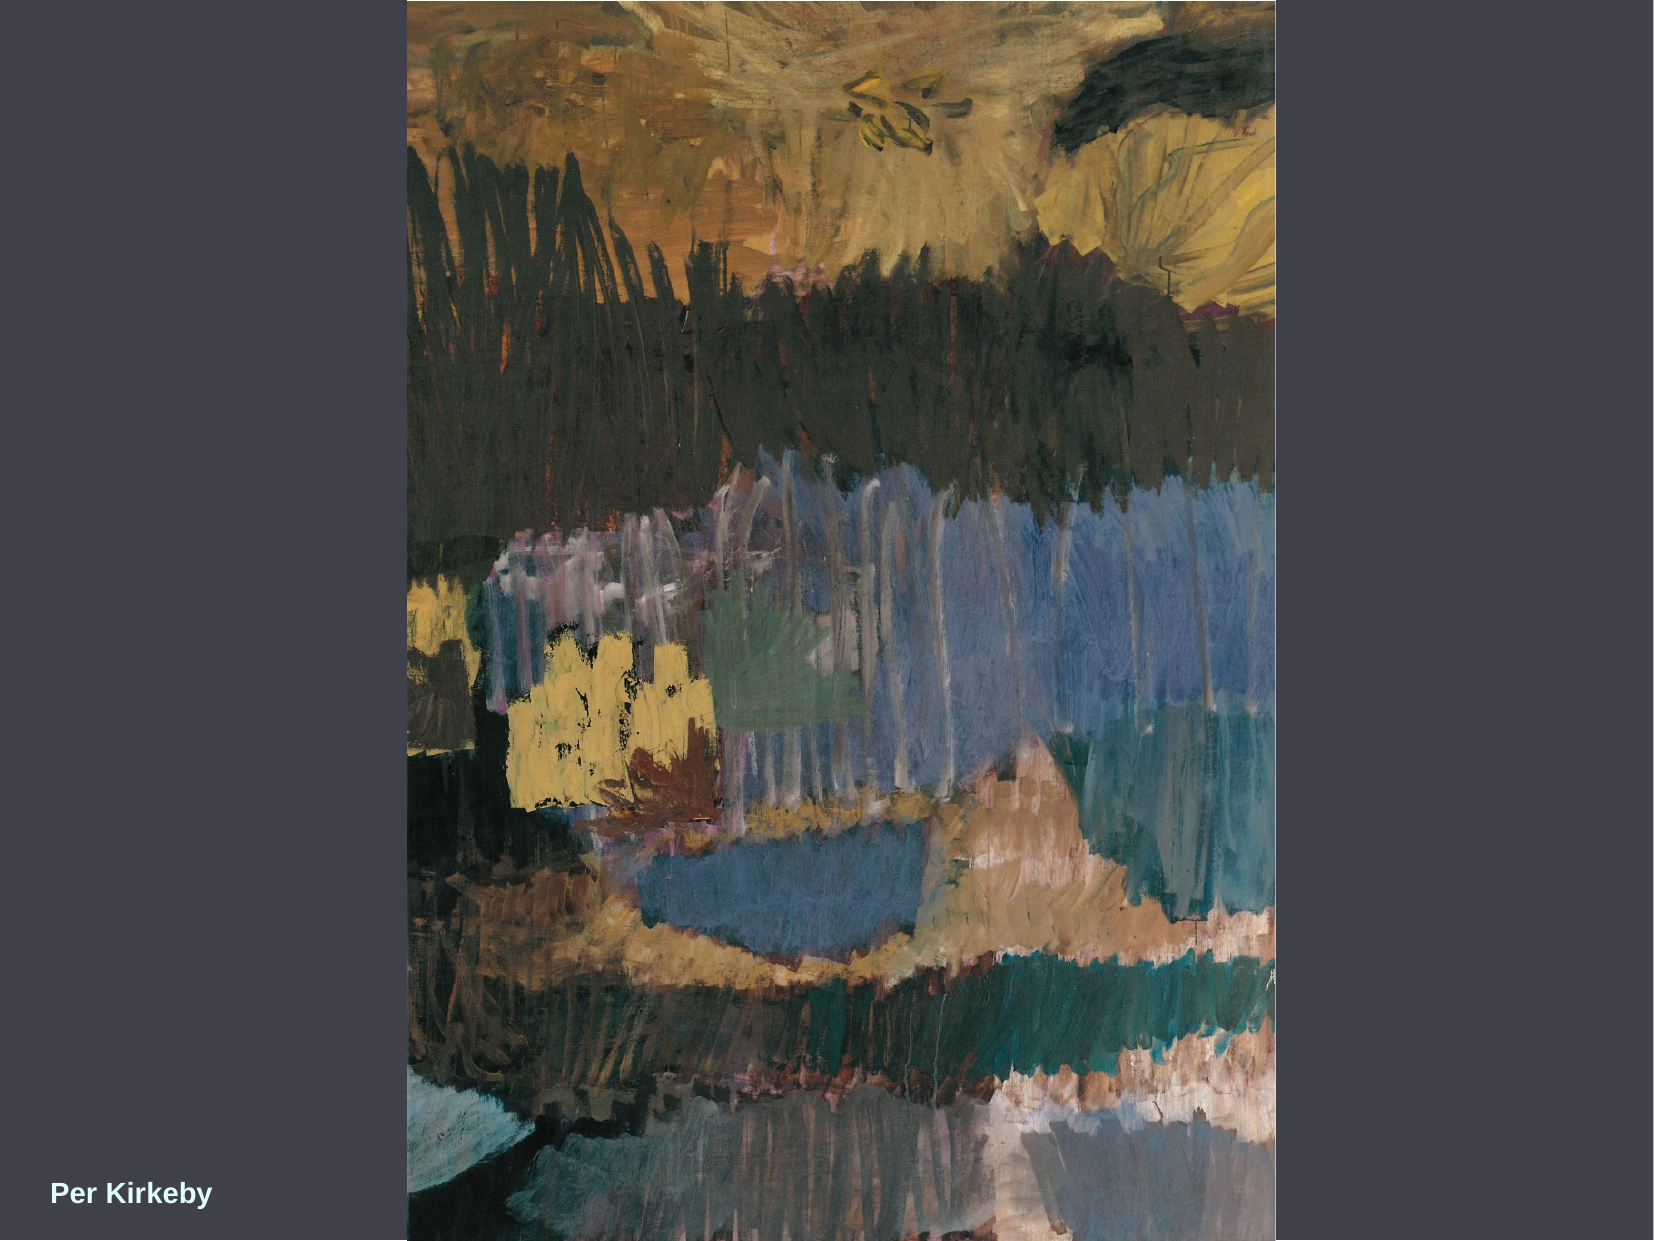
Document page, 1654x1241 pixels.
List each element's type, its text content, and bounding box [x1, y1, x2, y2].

picture [407, 0, 1276, 1241]
text_box Per Kirkeby [35, 1169, 662, 1241]
